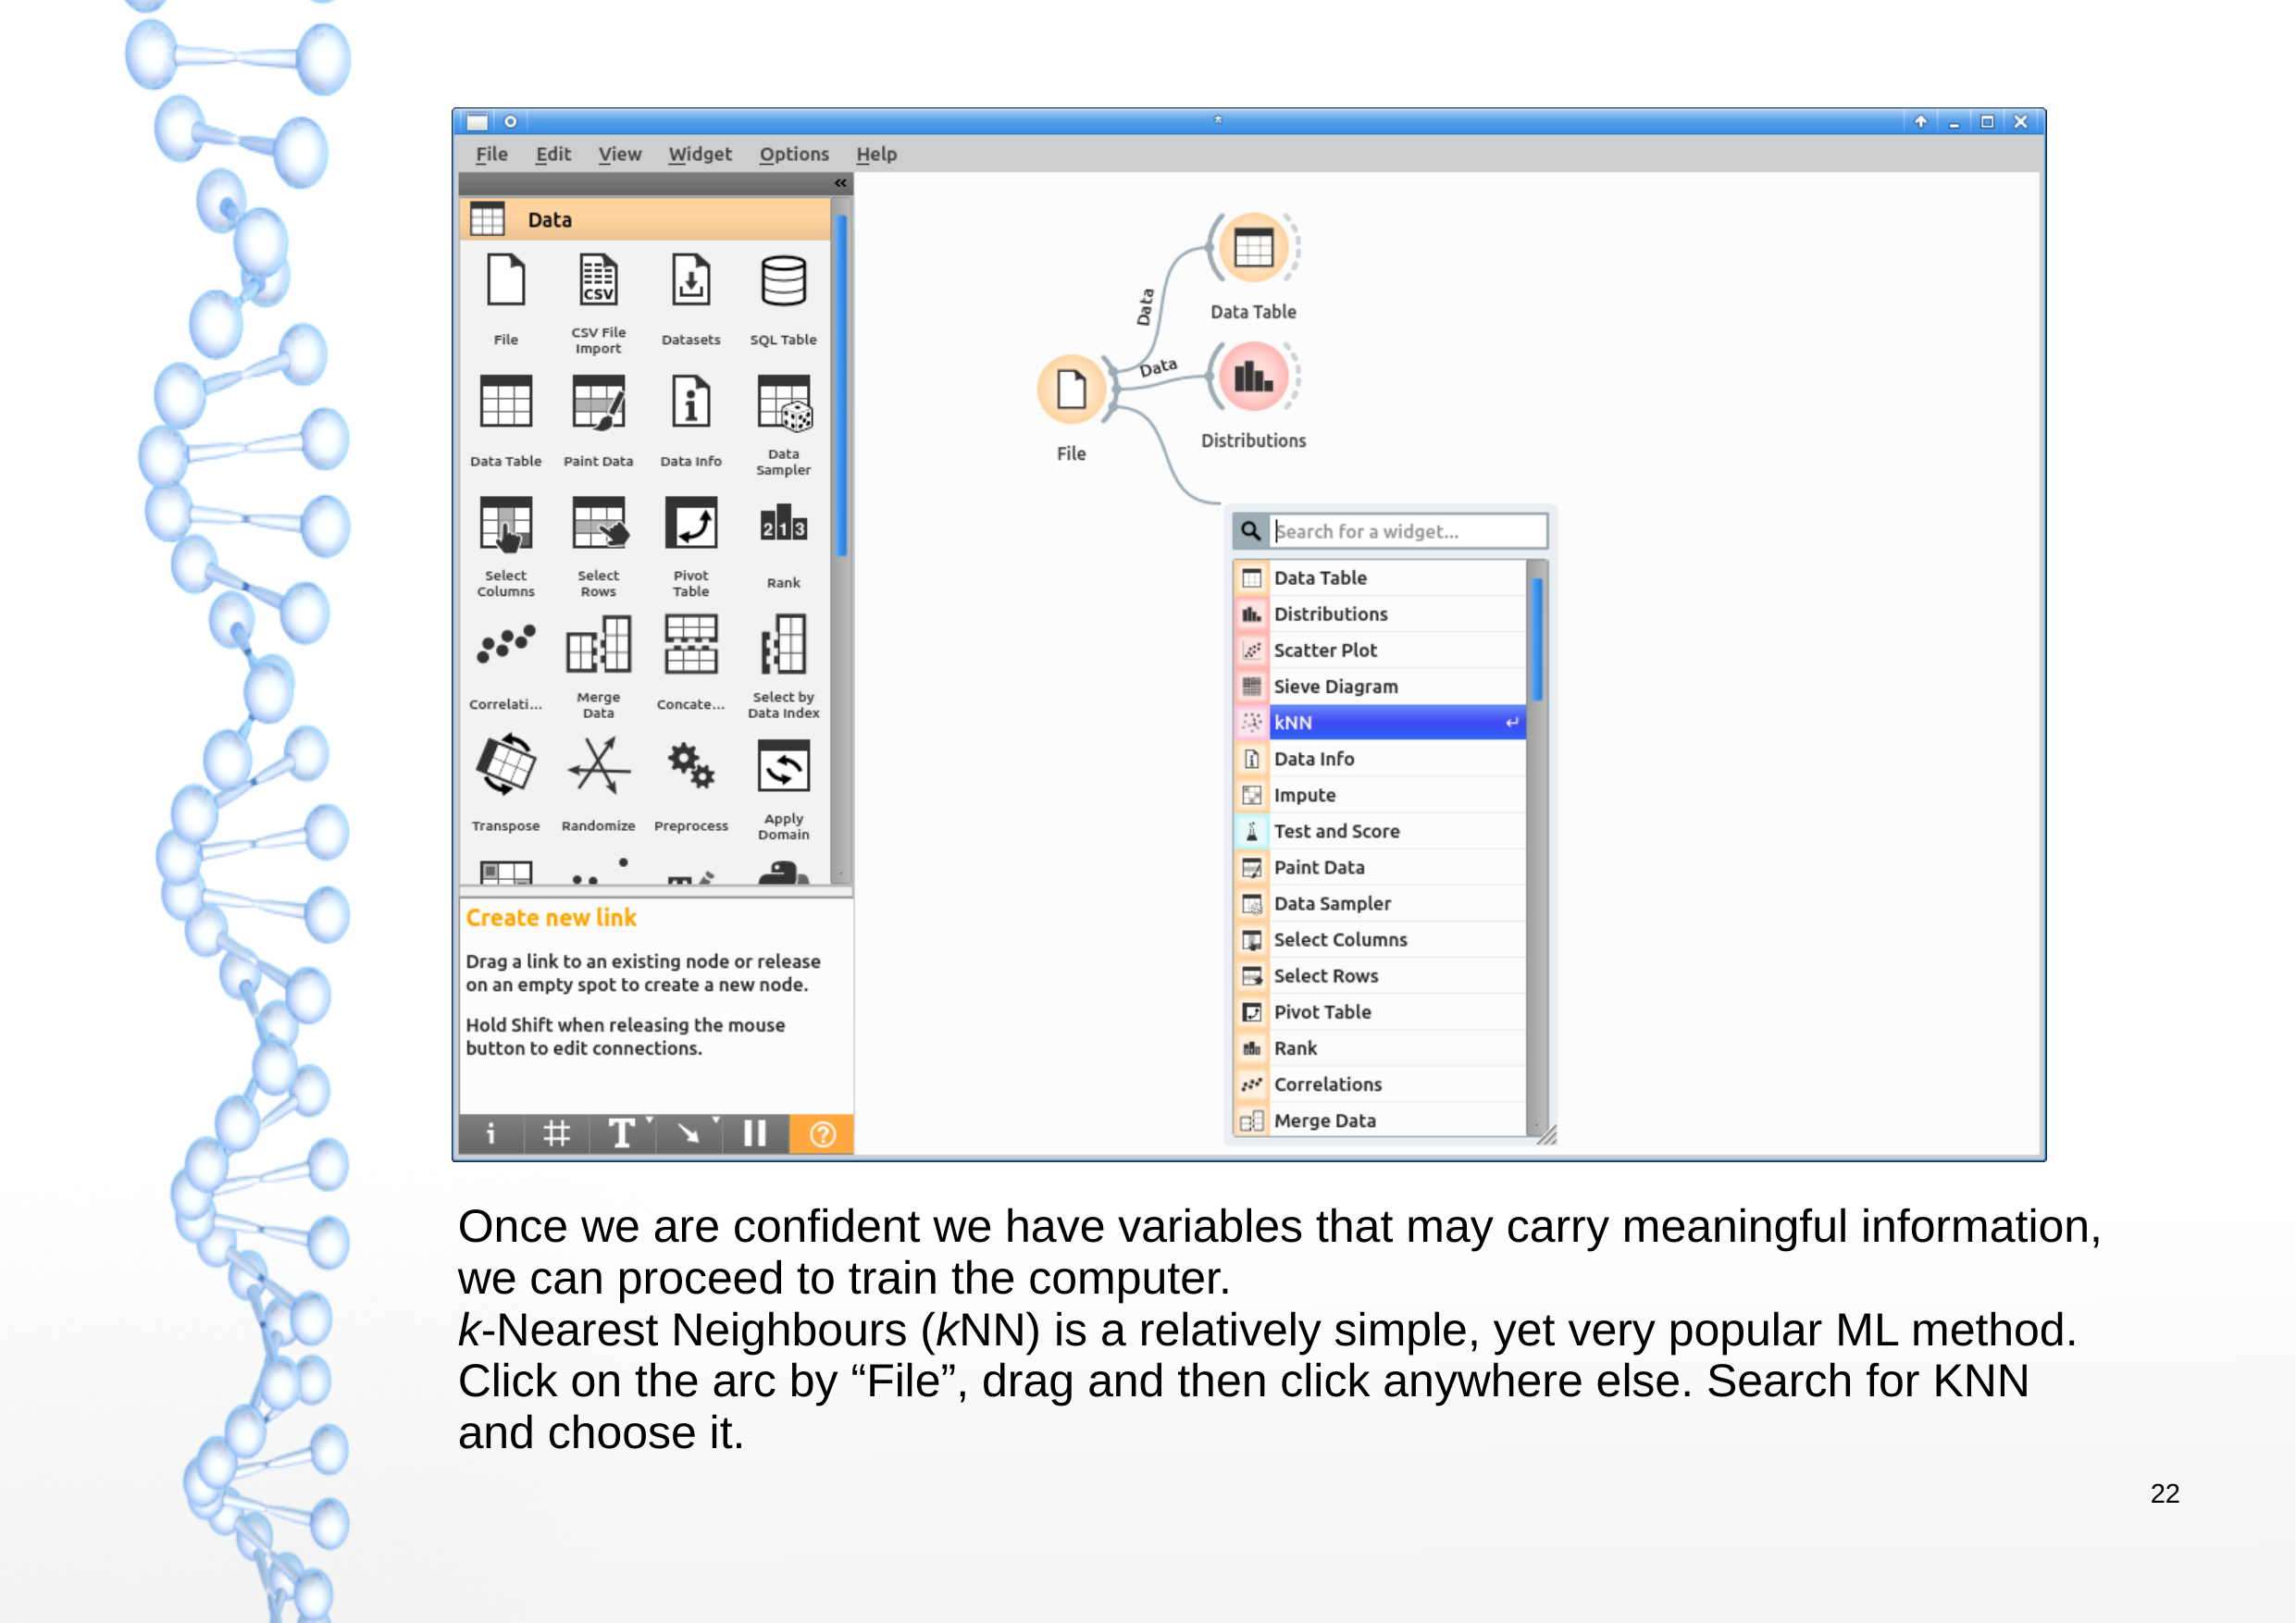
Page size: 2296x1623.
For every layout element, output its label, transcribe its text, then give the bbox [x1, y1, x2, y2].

text_box Once we are confident we have variables that may carry meaningful information, we can proceed to train the computer. k-Nearest Neighbours (kNN) is a relatively simple, yet very popular ML method. Click on the arc by “File”, drag and then click anywhere else. Search for KNN and choose it. [444, 1194, 2125, 1466]
picture [0, 0, 2296, 1623]
